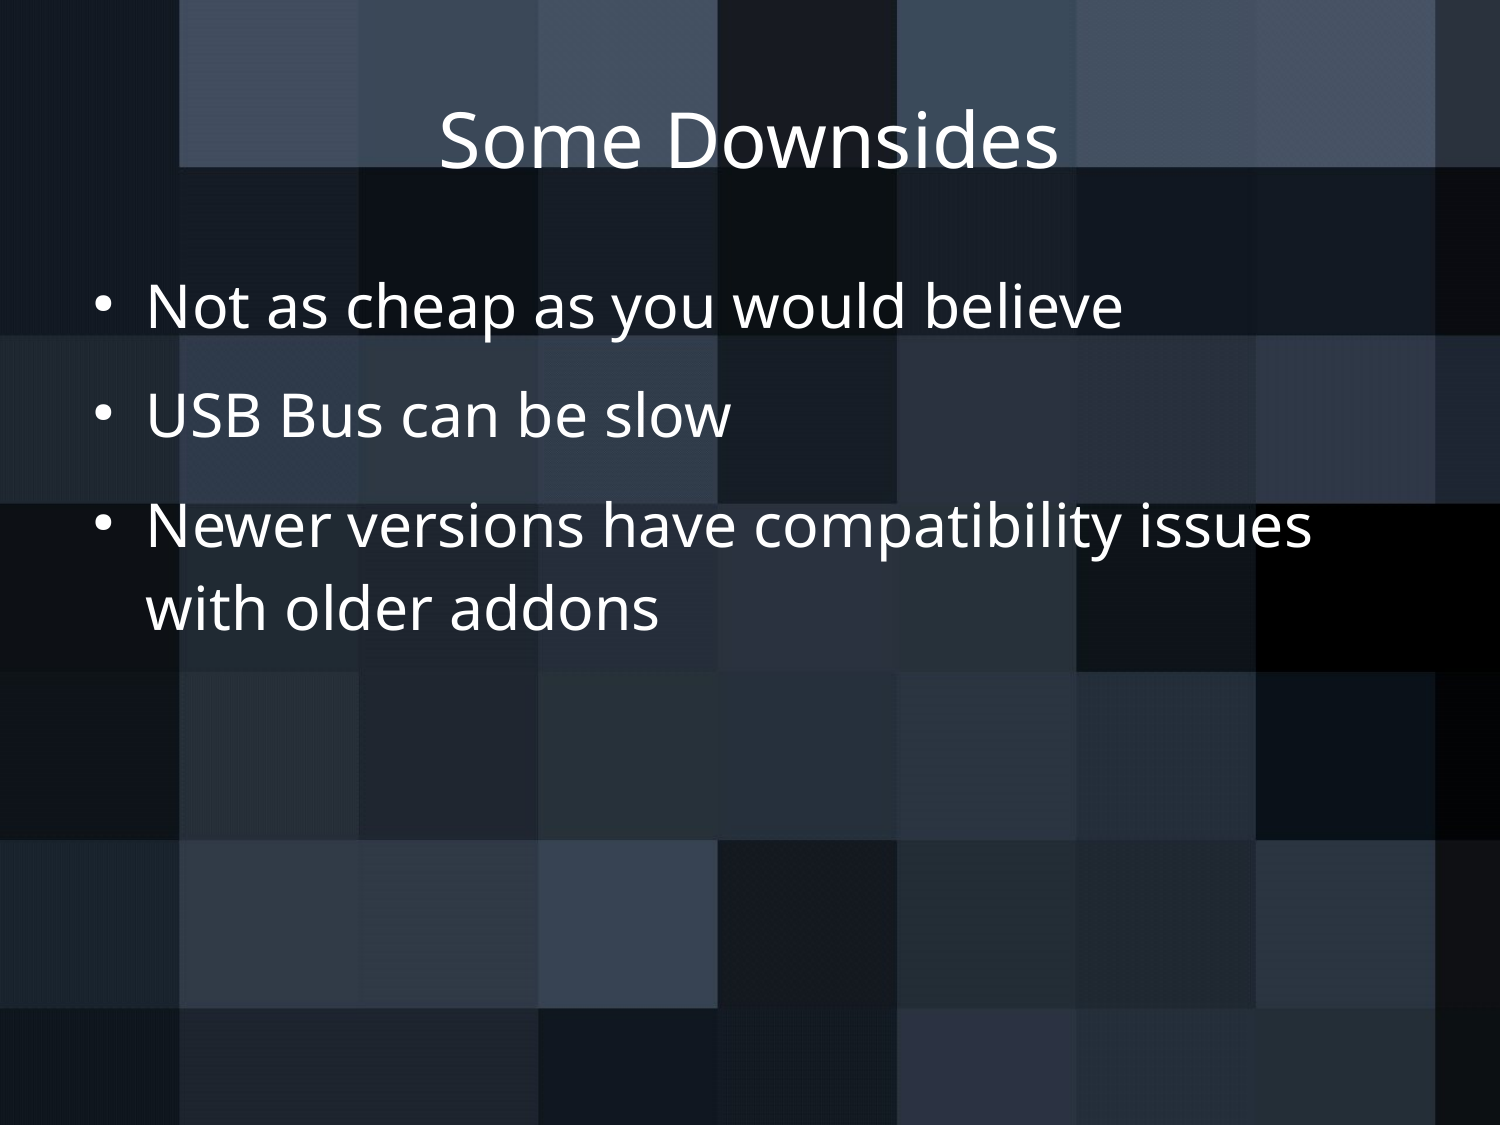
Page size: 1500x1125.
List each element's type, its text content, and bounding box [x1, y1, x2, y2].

title Some Downsides [75, 44, 1425, 233]
list Not as cheap as you would believe USB Bus can be slow Newer versions have compatibility issues with older addons [75, 263, 1425, 916]
picture [0, 0, 1500, 1125]
